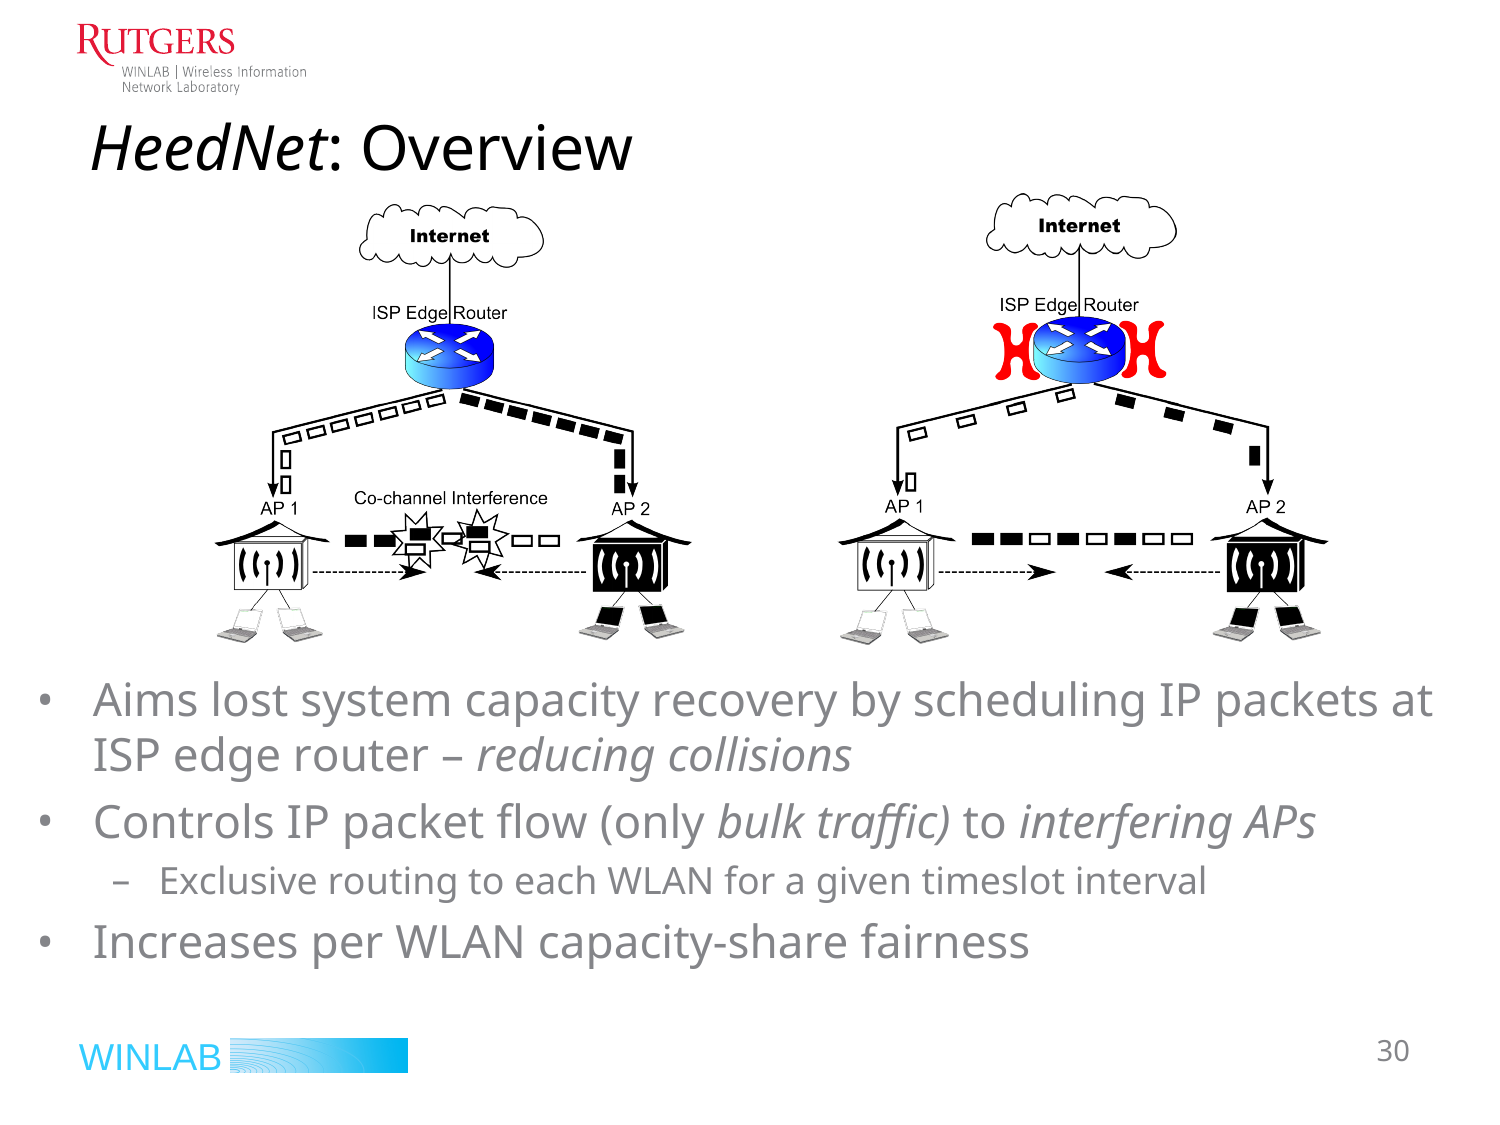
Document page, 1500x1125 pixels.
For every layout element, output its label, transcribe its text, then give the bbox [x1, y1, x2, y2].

picture [837, 193, 1329, 645]
picture [214, 204, 692, 643]
title HeedNet: Overview [75, 76, 1426, 215]
list Aims lost system capacity recovery by scheduling IP packets at ISP edge router – reducing collisions Controls IP packet flow (only bulk traffic) to interfering APs Exclusive routing to each WLAN for a given timeslot interval Increases per WLAN capacity-share fairness [21, 663, 1500, 1125]
